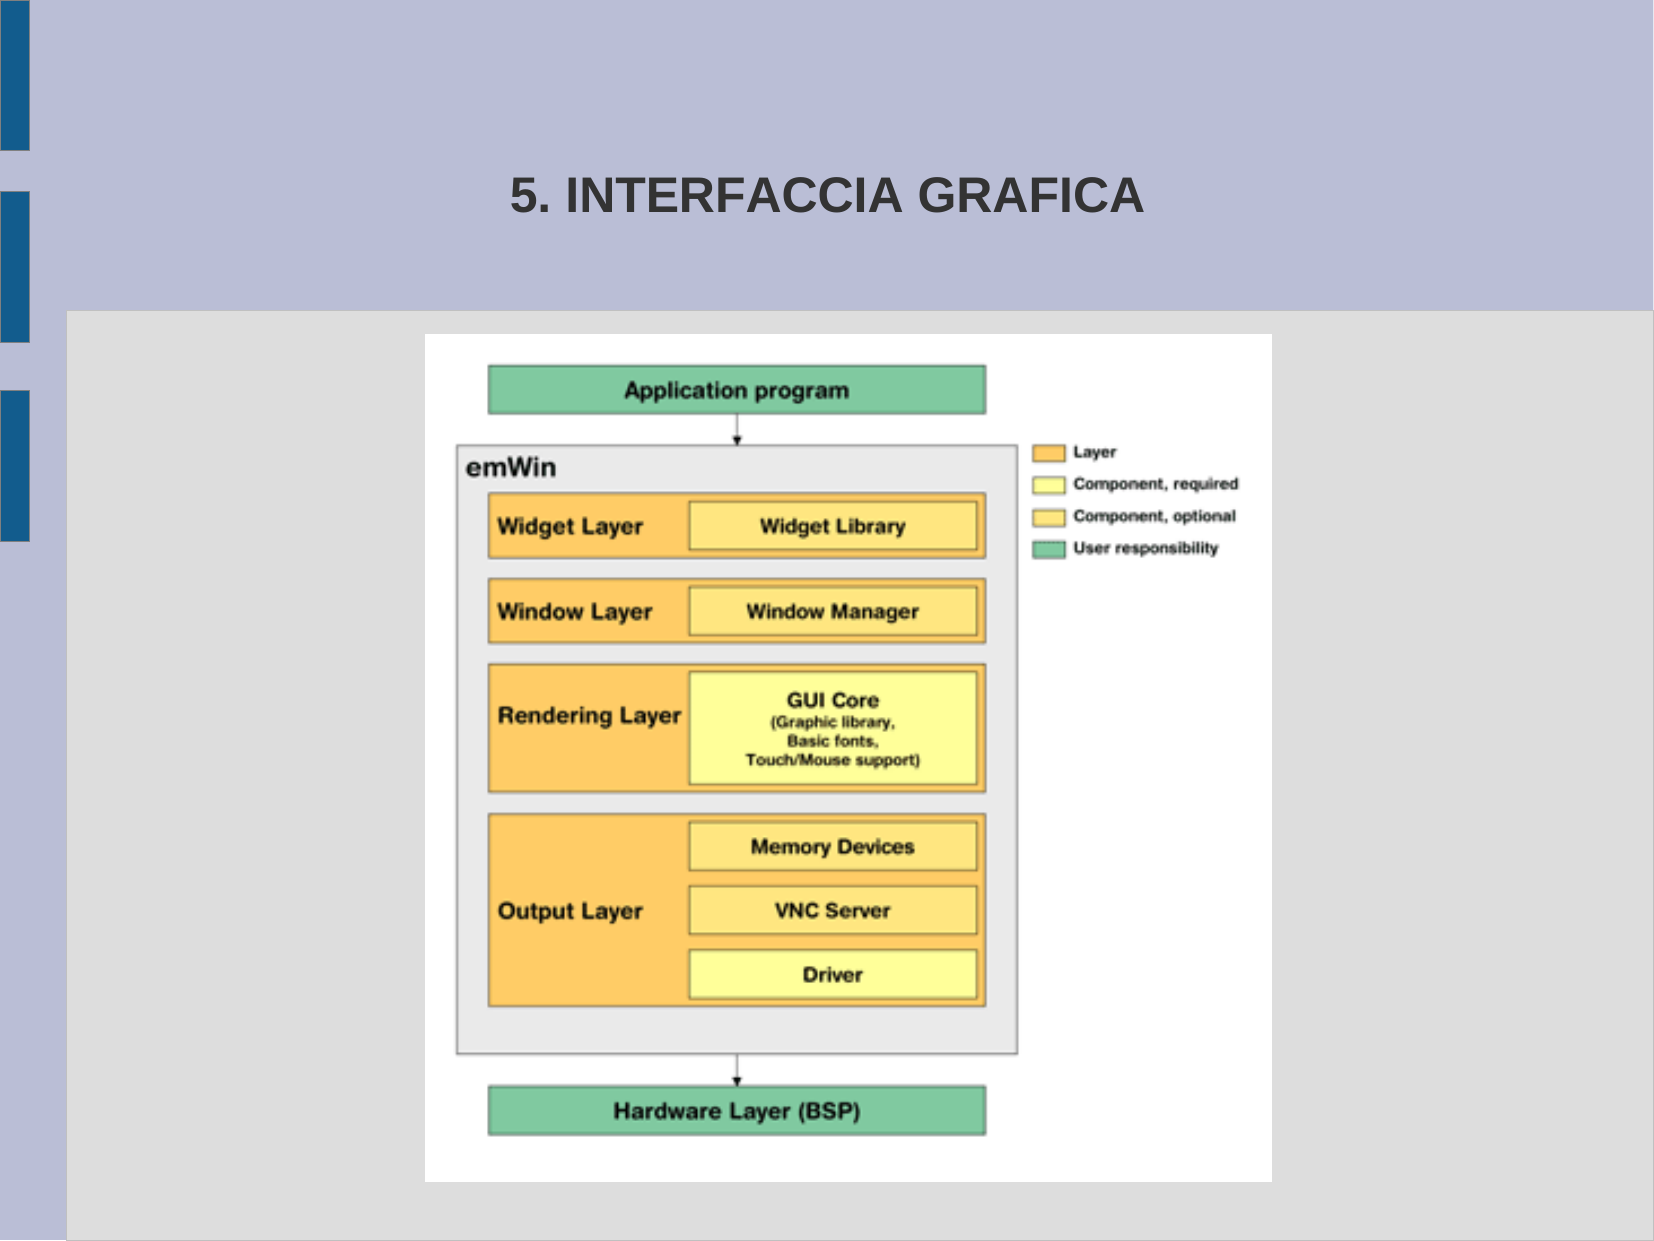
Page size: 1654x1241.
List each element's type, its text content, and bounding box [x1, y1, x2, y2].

title 5. INTERFACCIA GRAFICA [121, 91, 1534, 299]
picture [425, 334, 1272, 1182]
